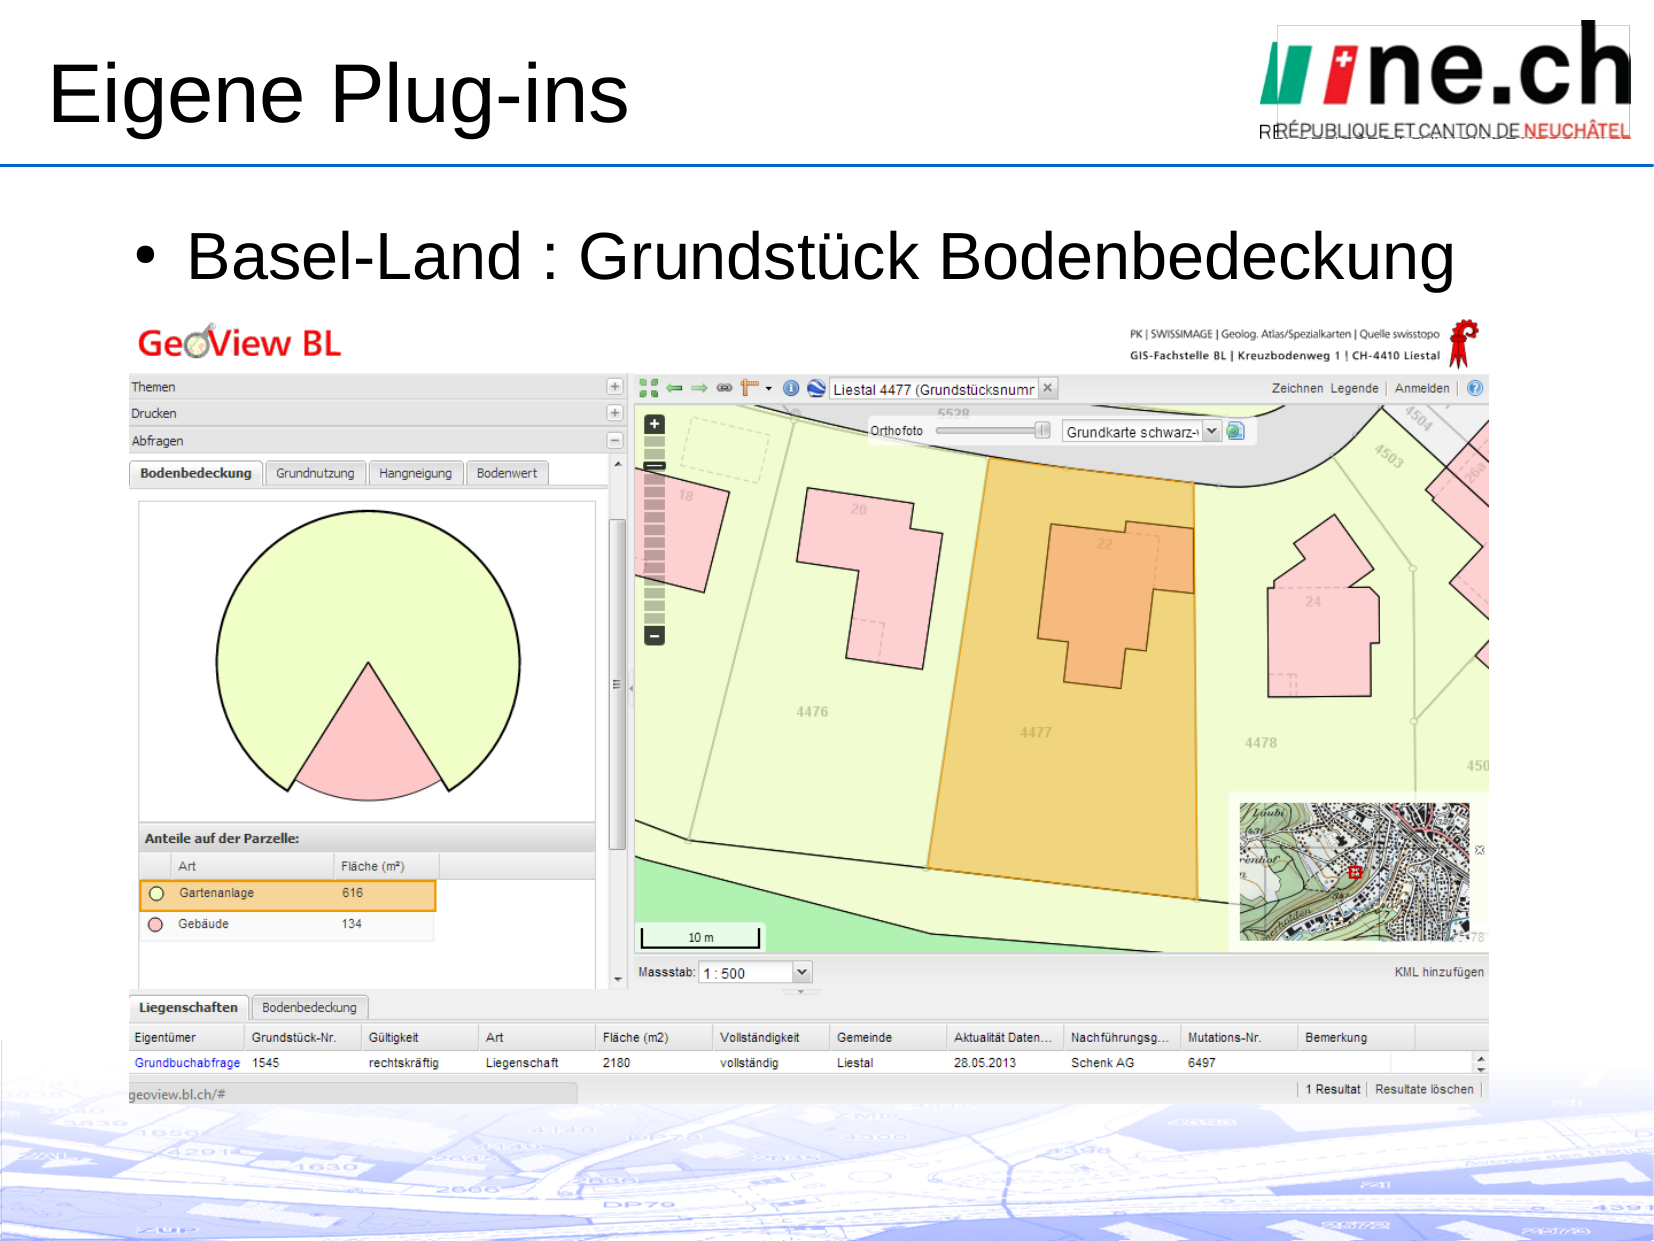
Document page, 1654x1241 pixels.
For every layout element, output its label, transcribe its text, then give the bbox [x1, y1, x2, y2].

list Basel-Land : Grundstück Bodenbedeckung [115, 219, 1538, 1038]
picture [1536, 24, 1631, 139]
title Eigene Plug-ins [47, 0, 1536, 198]
picture [0, 318, 1654, 1241]
